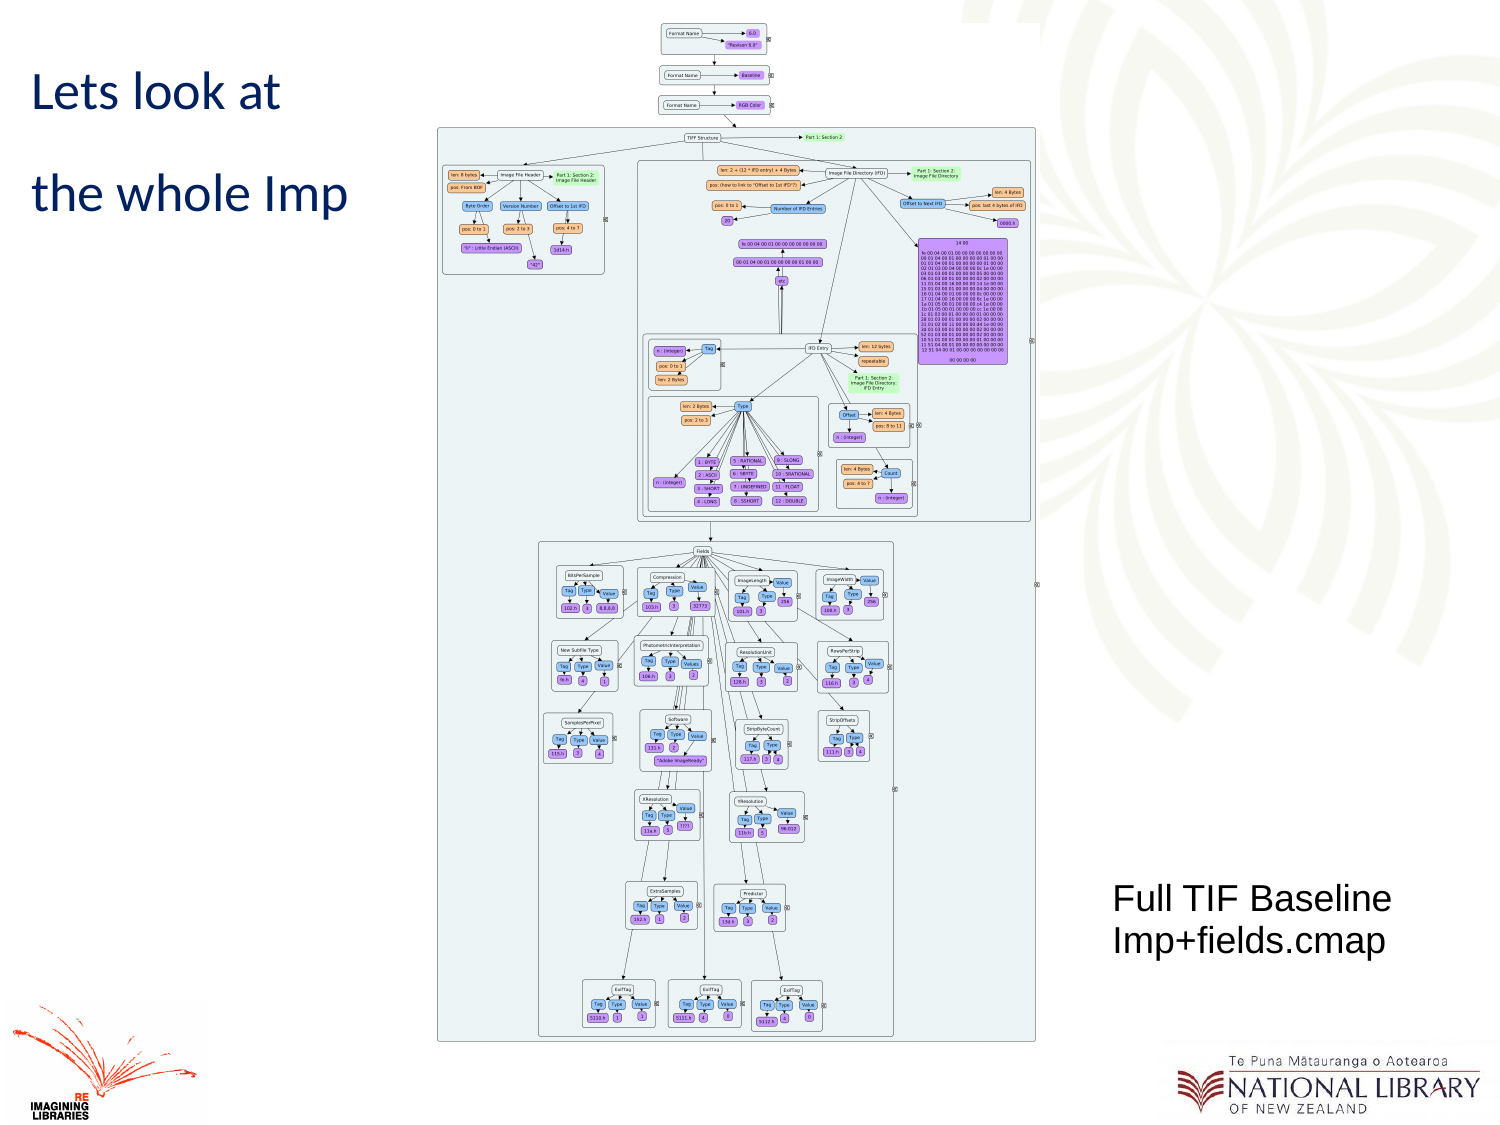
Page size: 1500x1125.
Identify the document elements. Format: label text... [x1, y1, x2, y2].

text_box Full TIF Baseline Imp+fields.cmap [1097, 869, 1430, 969]
picture [0, 0, 1500, 1125]
title Lets look at the whole Imp [16, 48, 437, 237]
